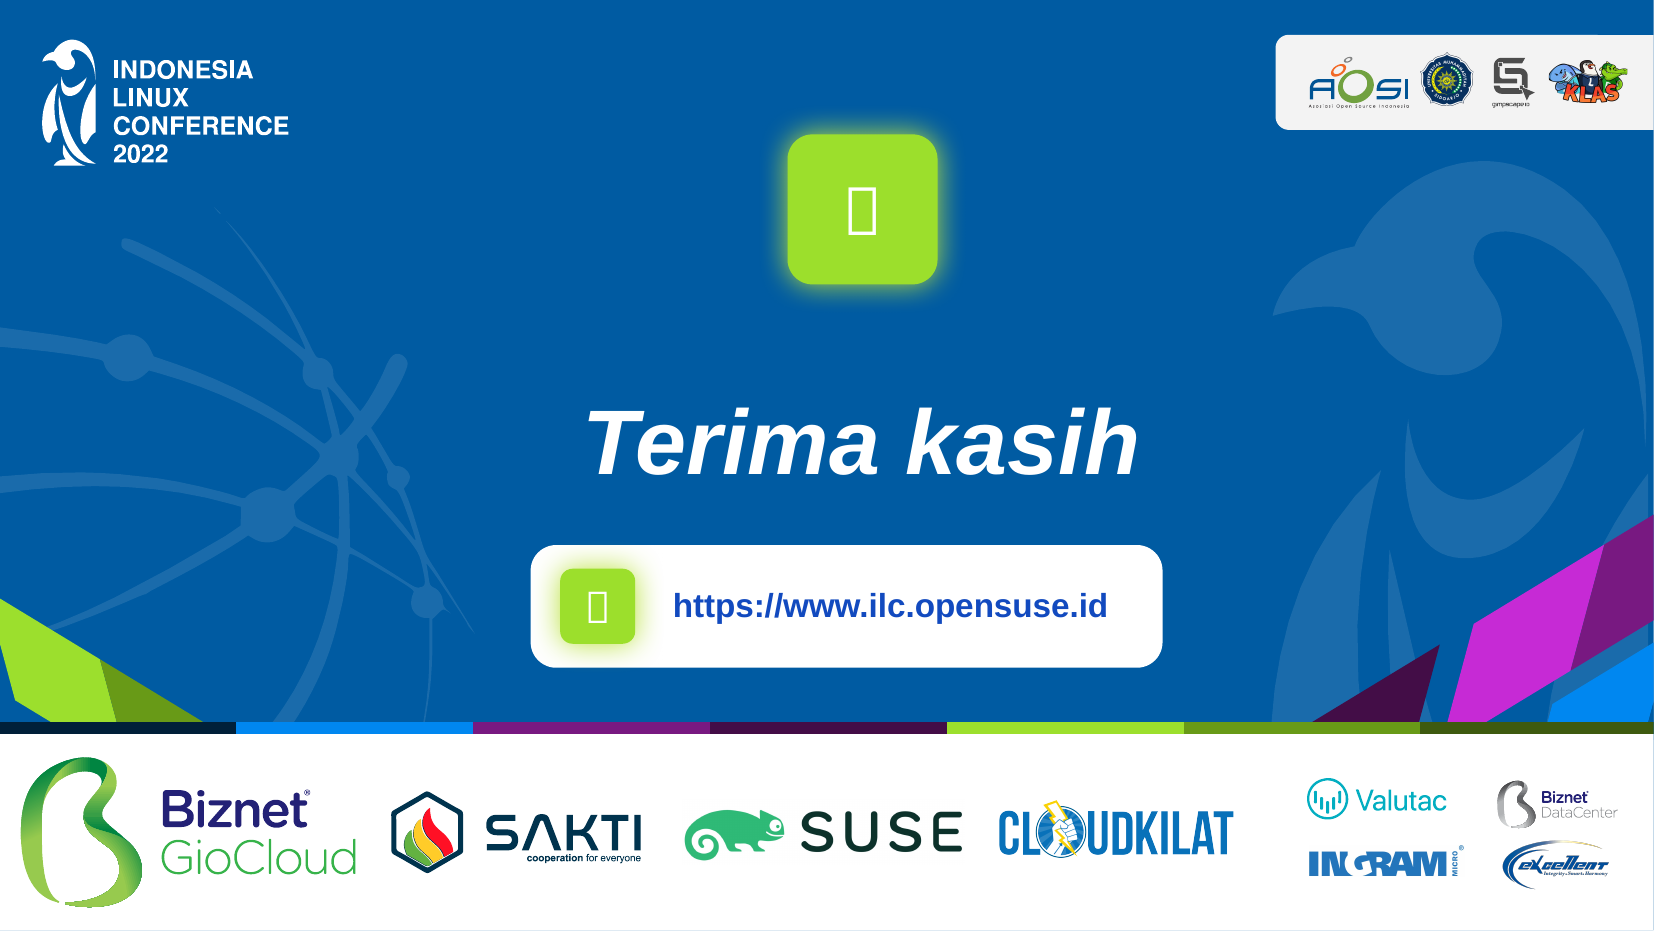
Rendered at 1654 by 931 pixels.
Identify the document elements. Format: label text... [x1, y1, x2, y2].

picture [682, 799, 965, 865]
text_box https://www.ilc.opensuse.id [637, 550, 1163, 662]
picture [1420, 52, 1474, 106]
text_box  [787, 134, 938, 285]
picture [1309, 845, 1465, 877]
text_box Terima kasih [187, 323, 1501, 512]
picture [1548, 60, 1628, 103]
picture [626, 855, 634, 862]
text_box  [560, 568, 636, 644]
picture [1496, 840, 1620, 890]
picture [601, 855, 616, 859]
picture [999, 800, 1234, 858]
text_box [530, 545, 1154, 668]
